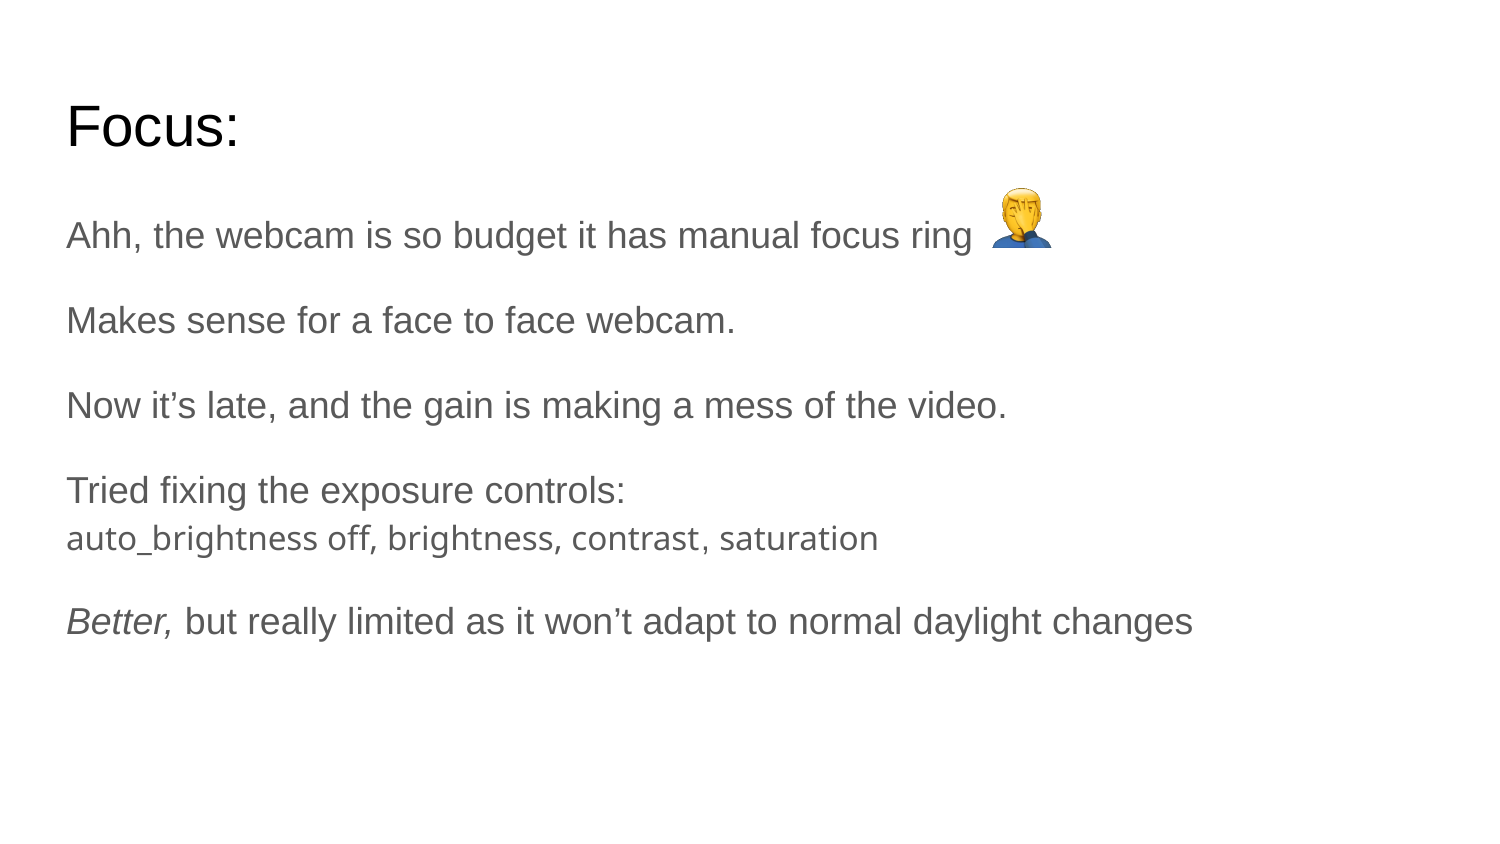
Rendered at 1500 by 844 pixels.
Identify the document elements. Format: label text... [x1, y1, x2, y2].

list Ahh, the webcam is so budget it has manual focus ring Makes sense for a face to face webcam. Now it’s late, and the gain is making a mess of the video. Tried fixing the exposure controls: auto_brightness off, brightness, contrast, saturation Better, but really limited as it won’t adapt to normal daylight changes [51, 189, 1449, 750]
title Focus: [51, 72, 1449, 167]
picture [992, 188, 1052, 249]
